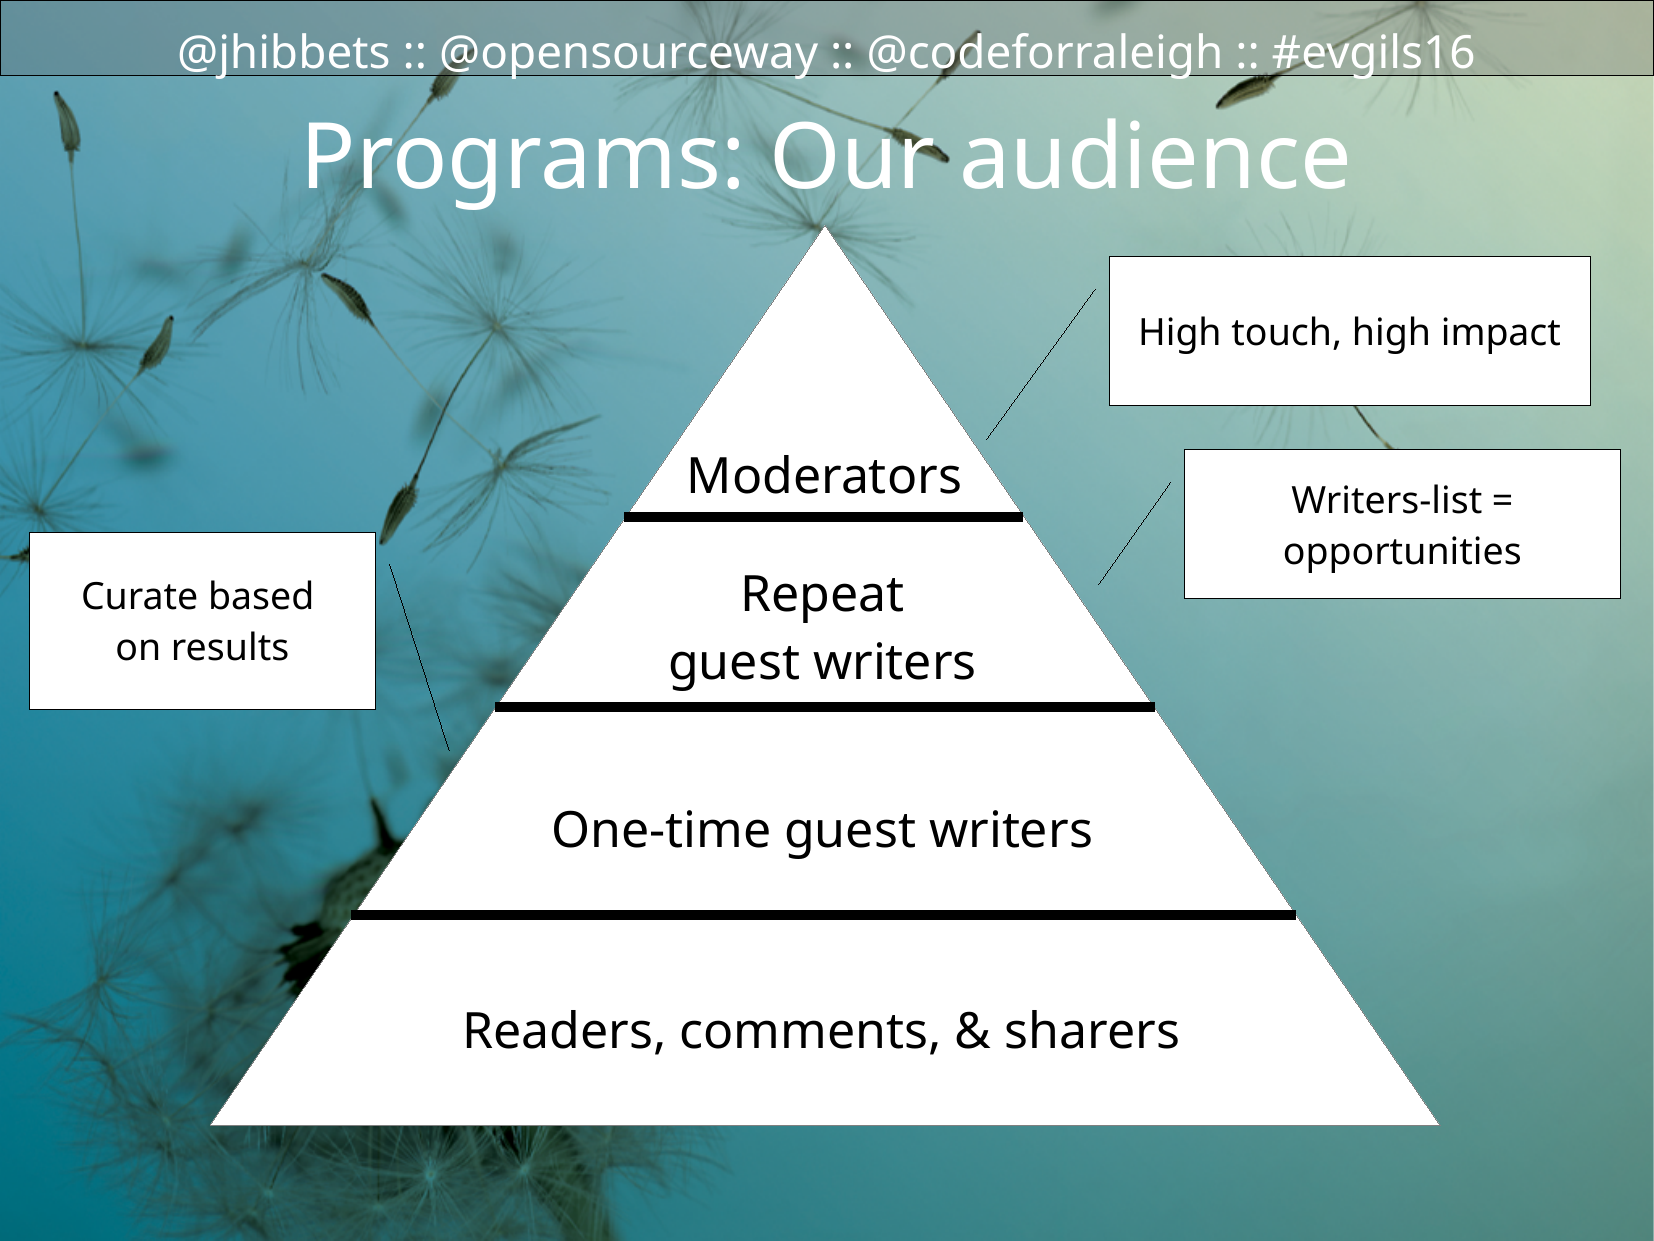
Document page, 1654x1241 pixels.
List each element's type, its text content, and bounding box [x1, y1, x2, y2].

text_box Moderators [672, 432, 980, 498]
text_box One-time guest writers [536, 786, 1118, 852]
text_box [356, 707, 1294, 910]
text_box Curate based on results [30, 532, 375, 709]
text_box [210, 914, 1441, 1126]
text_box [683, 225, 967, 432]
text_box Repeat guest writers [653, 550, 1001, 666]
text_box Readers, comments, & sharers [447, 987, 1206, 1053]
title Programs: Our audience [82, 49, 1571, 257]
text_box [499, 514, 1151, 702]
text_box Writers-list = opportunities [1185, 450, 1620, 599]
text_box [628, 448, 1022, 512]
text_box High touch, high impact [1110, 256, 1590, 405]
picture [0, 76, 1654, 1241]
